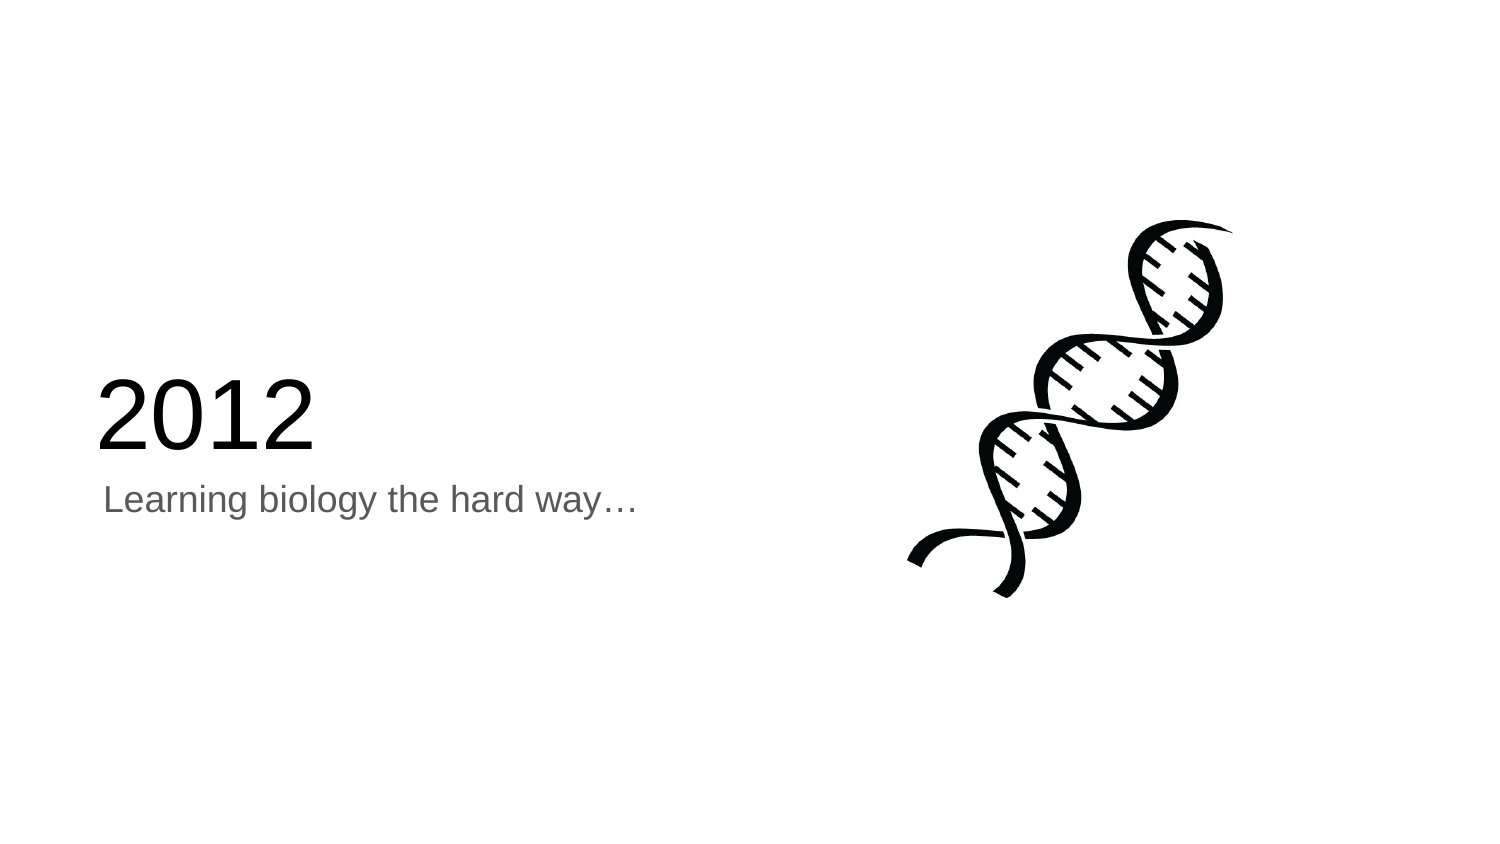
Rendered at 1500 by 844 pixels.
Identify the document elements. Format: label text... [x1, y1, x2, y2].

subtitle Learning biology the hard way… [88, 459, 698, 663]
title 2012 [80, 73, 1125, 745]
picture [907, 220, 1233, 598]
